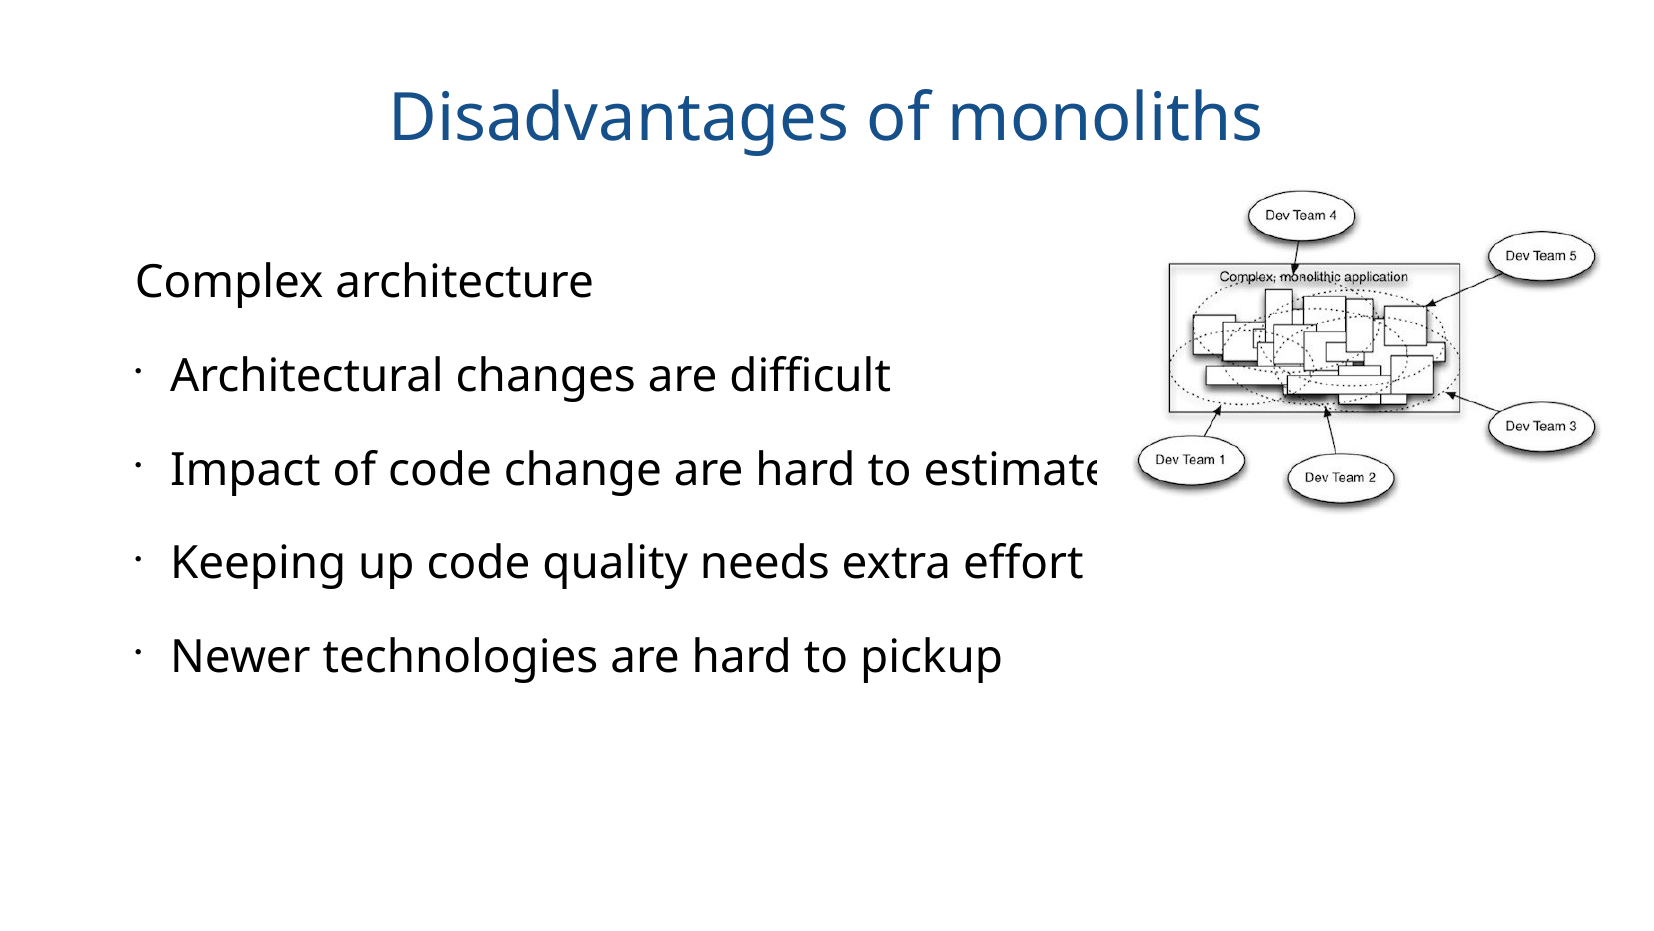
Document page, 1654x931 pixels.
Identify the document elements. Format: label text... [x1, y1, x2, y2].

title Disadvantages of monoliths [82, 36, 1571, 193]
text_box Complex architecture Architectural changes are difficult Impact of code change are hard to estimate Keeping up code quality needs extra effort Newer technologies are hard to pickup [120, 210, 1516, 882]
picture [1097, 164, 1636, 526]
